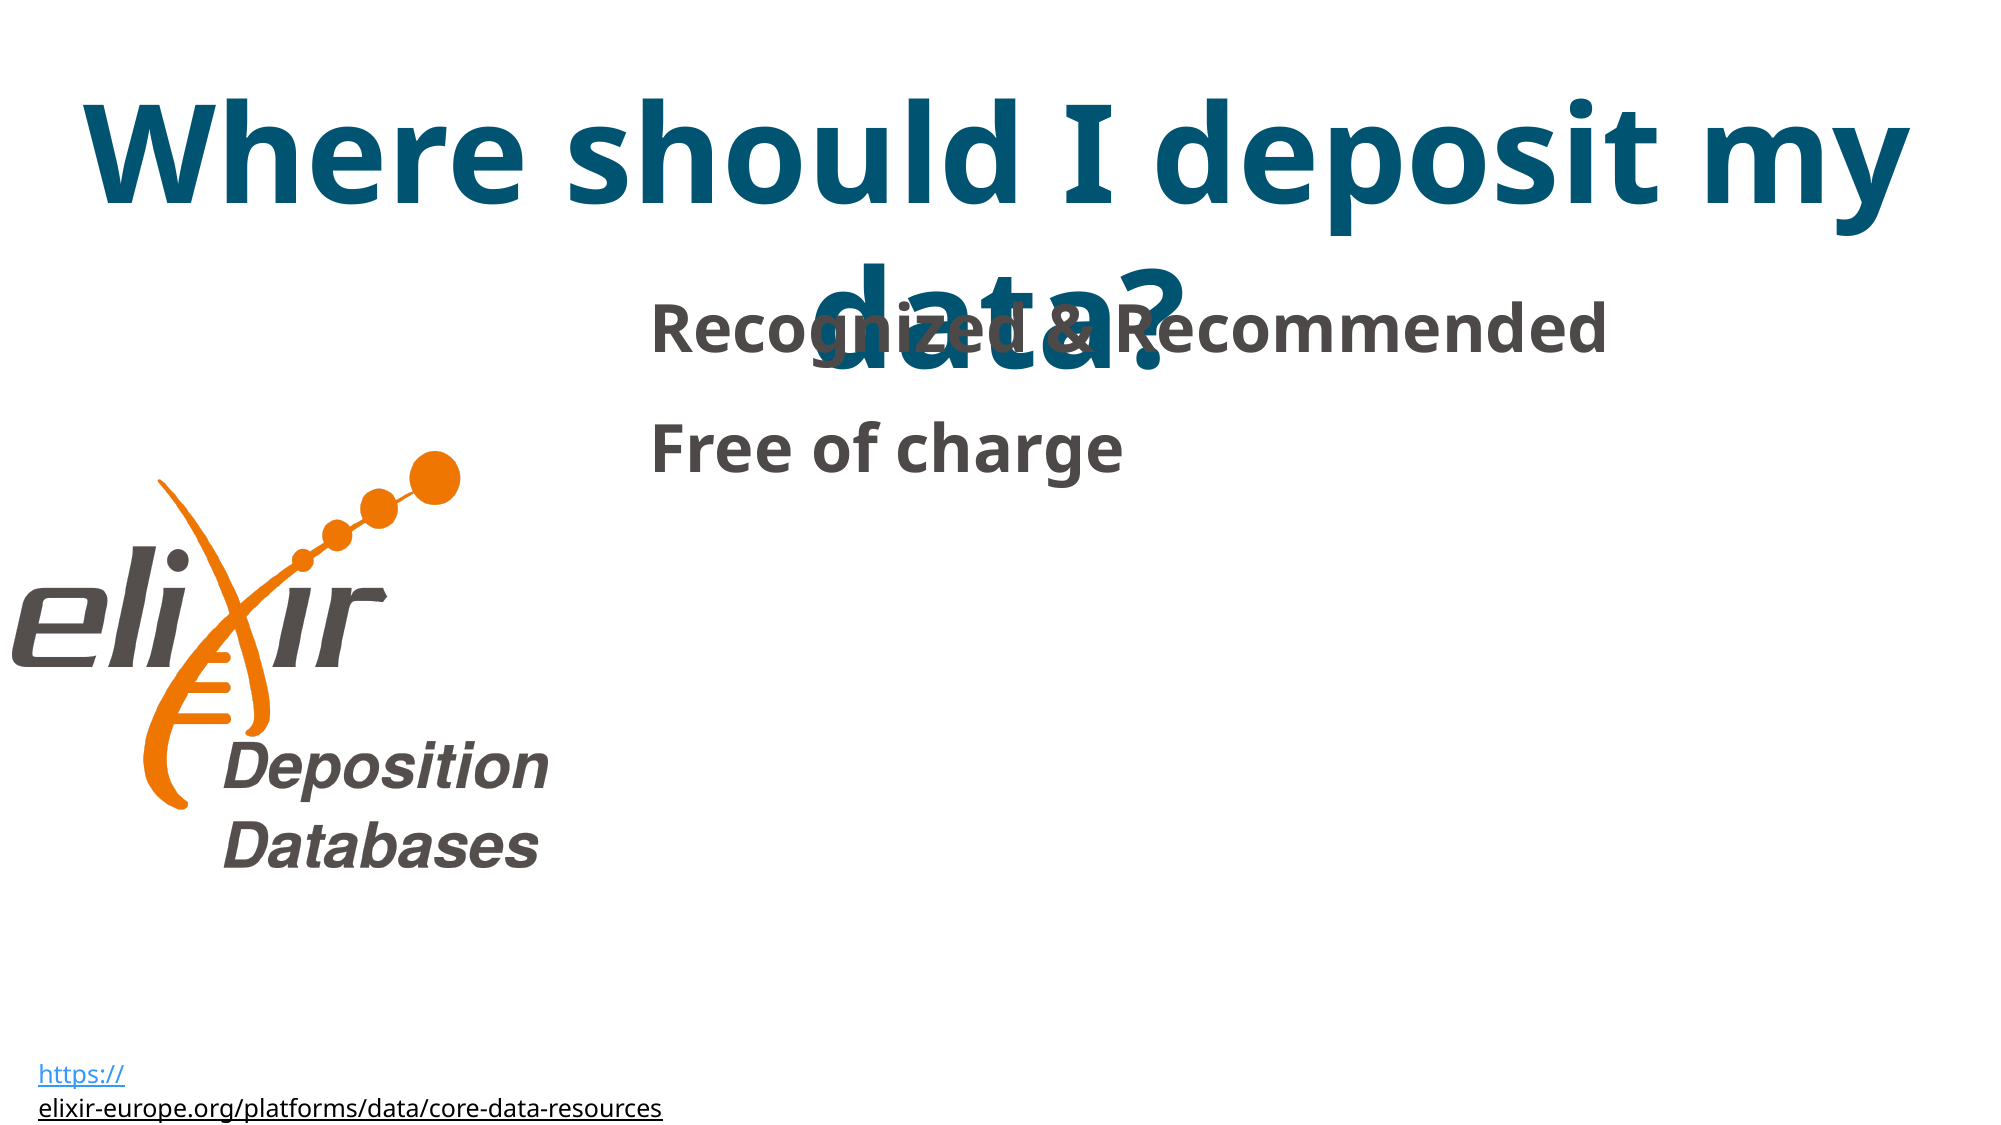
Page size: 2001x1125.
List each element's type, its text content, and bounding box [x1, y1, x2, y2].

text_box Recognized & Recommended Free of charge [634, 238, 2000, 993]
text_box Where should I deposit my data? [0, 59, 2000, 252]
picture [12, 451, 548, 868]
text_box https://elixir-europe.org/platforms/data/core-data-resources https://elixir-europe.org/platforms/data/elixir-deposition-databases [23, 1051, 761, 1123]
